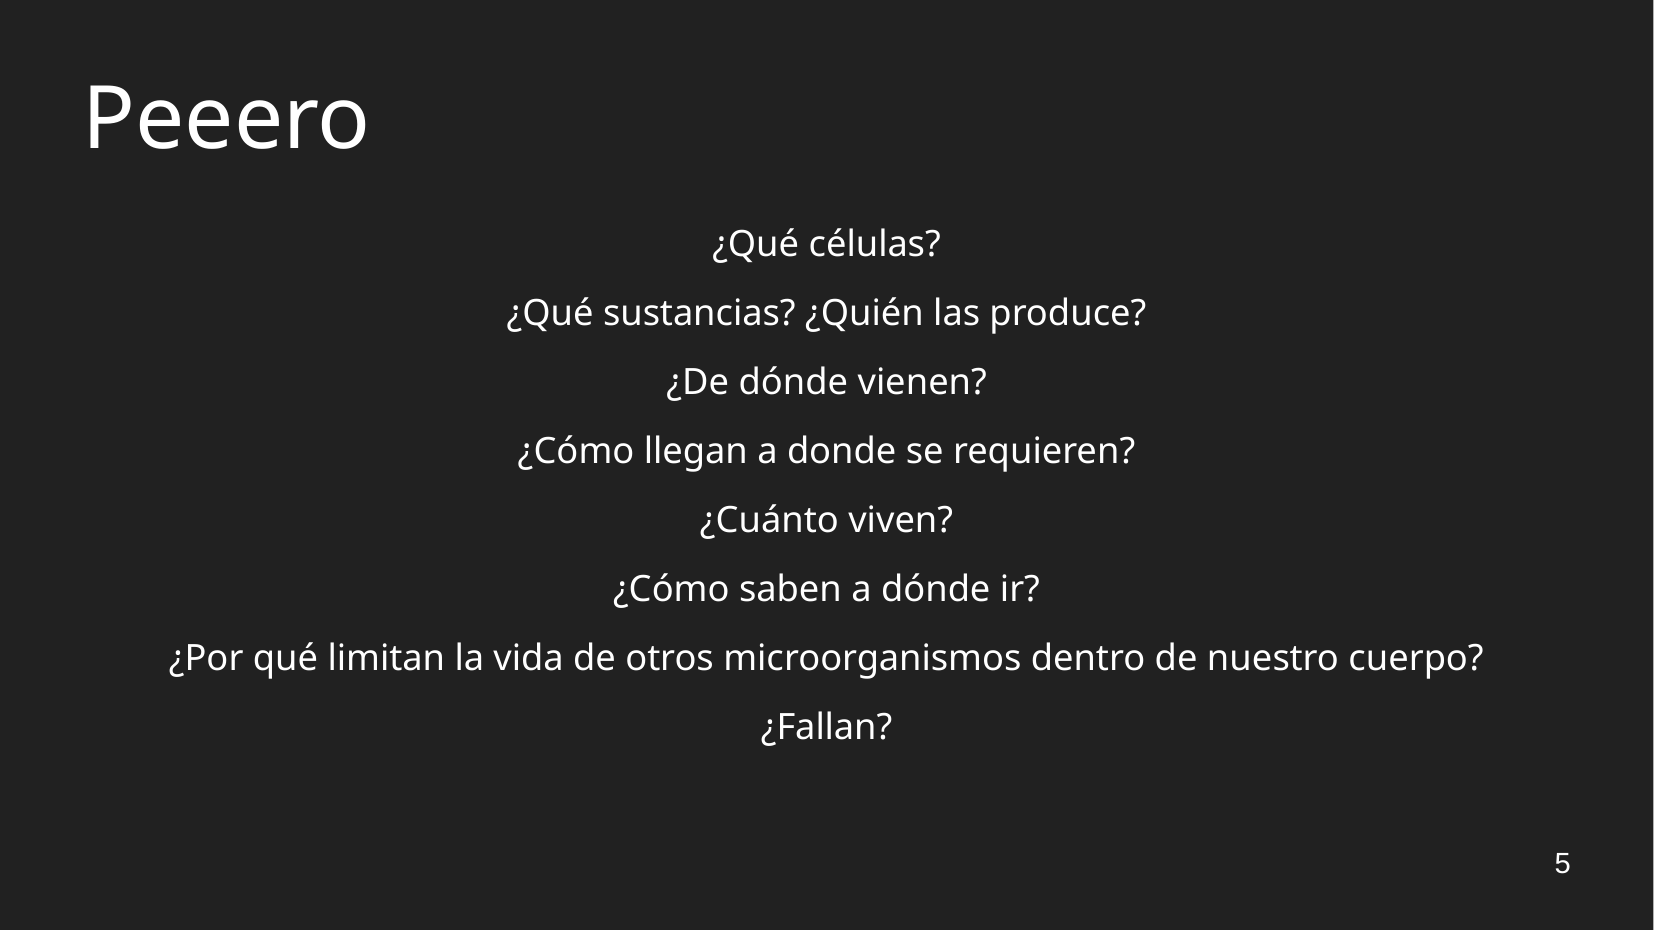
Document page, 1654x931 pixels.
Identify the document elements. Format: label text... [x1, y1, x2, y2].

title Peeero [82, 37, 1571, 193]
list ¿Qué células? ¿Qué sustancias? ¿Quién las produce? ¿De dónde vienen? ¿Cómo llegan a donde se requieren? ¿Cuánto viven? ¿Cómo saben a dónde ir? ¿Por qué limitan la vida de otros microorganismos dentro de nuestro cuerpo? ¿Fallan? [82, 217, 1571, 758]
